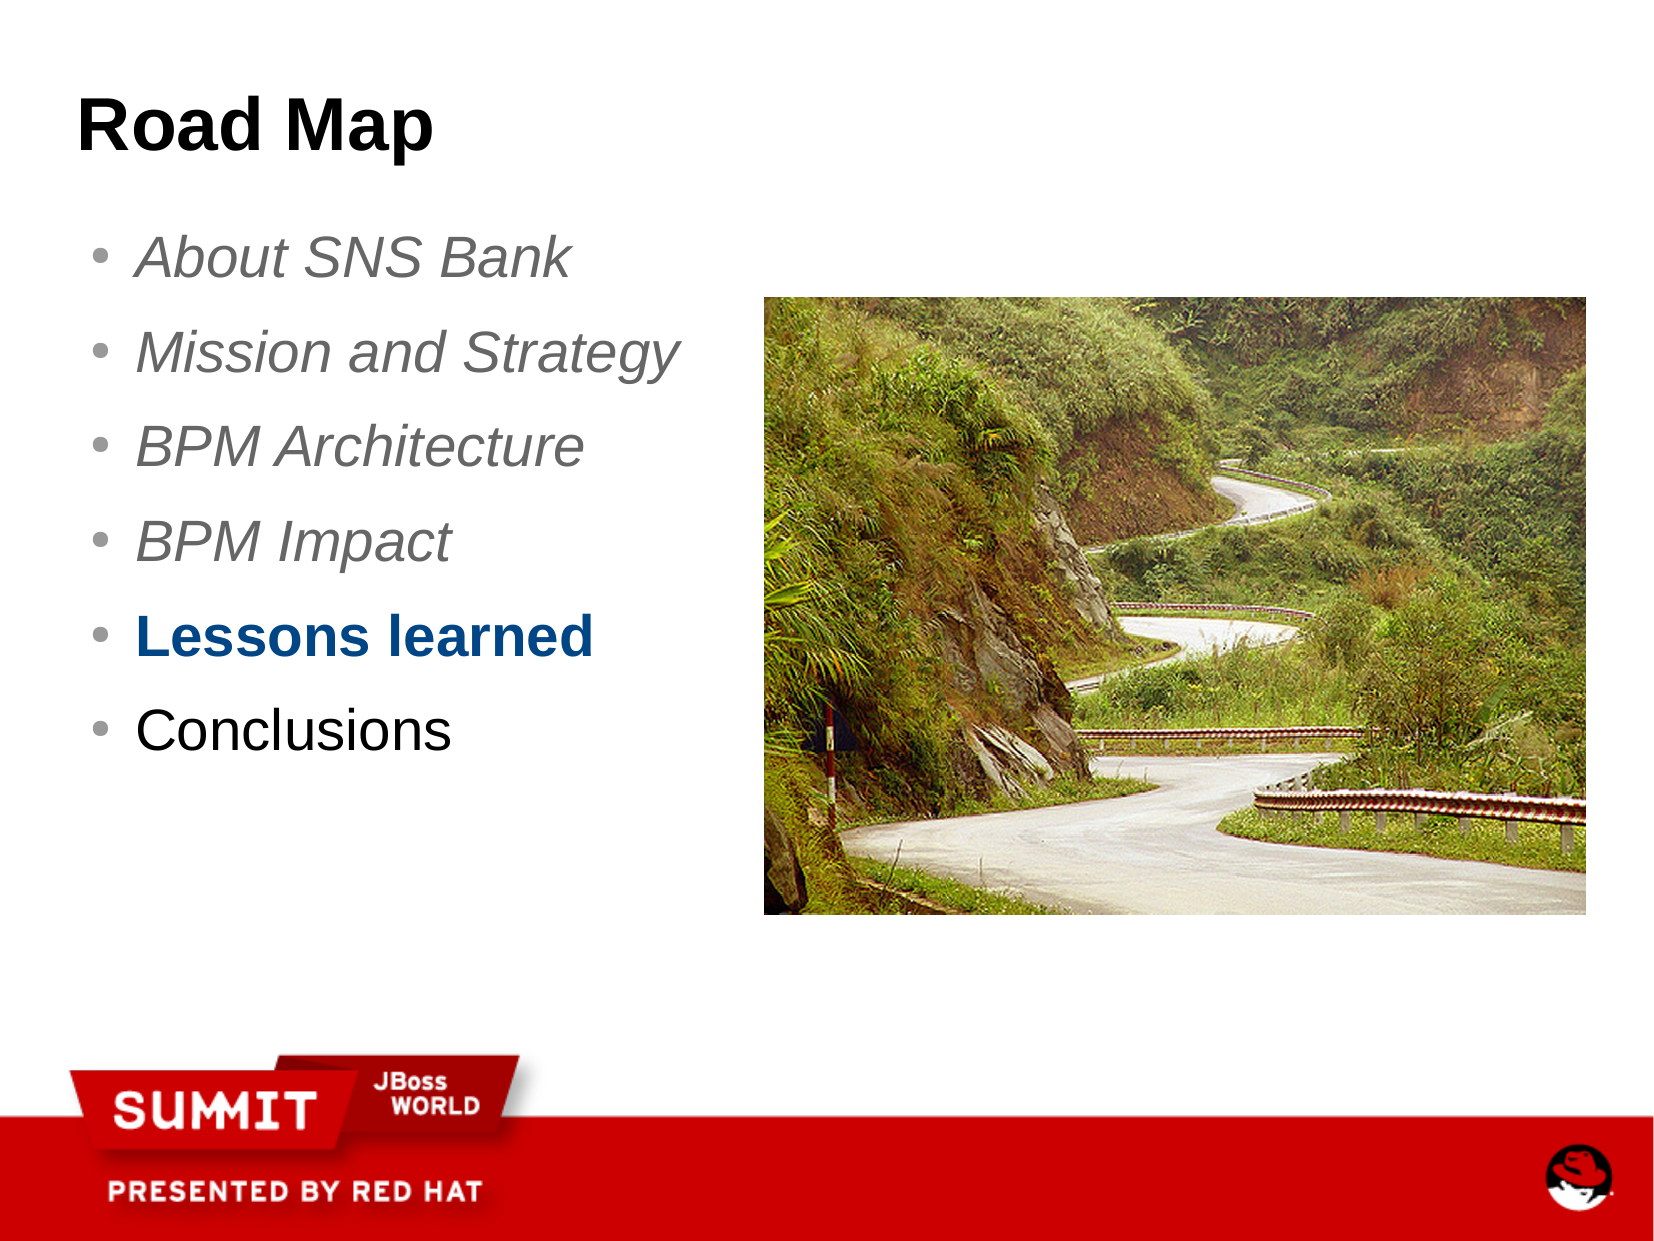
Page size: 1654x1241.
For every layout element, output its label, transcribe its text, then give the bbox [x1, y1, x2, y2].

list About SNS Bank Mission and Strategy BPM Architecture BPM Impact Lessons learned Conclusions [75, 225, 1576, 826]
picture [0, 1043, 1654, 1241]
picture [764, 297, 1586, 915]
title Road Map [76, 45, 1565, 204]
